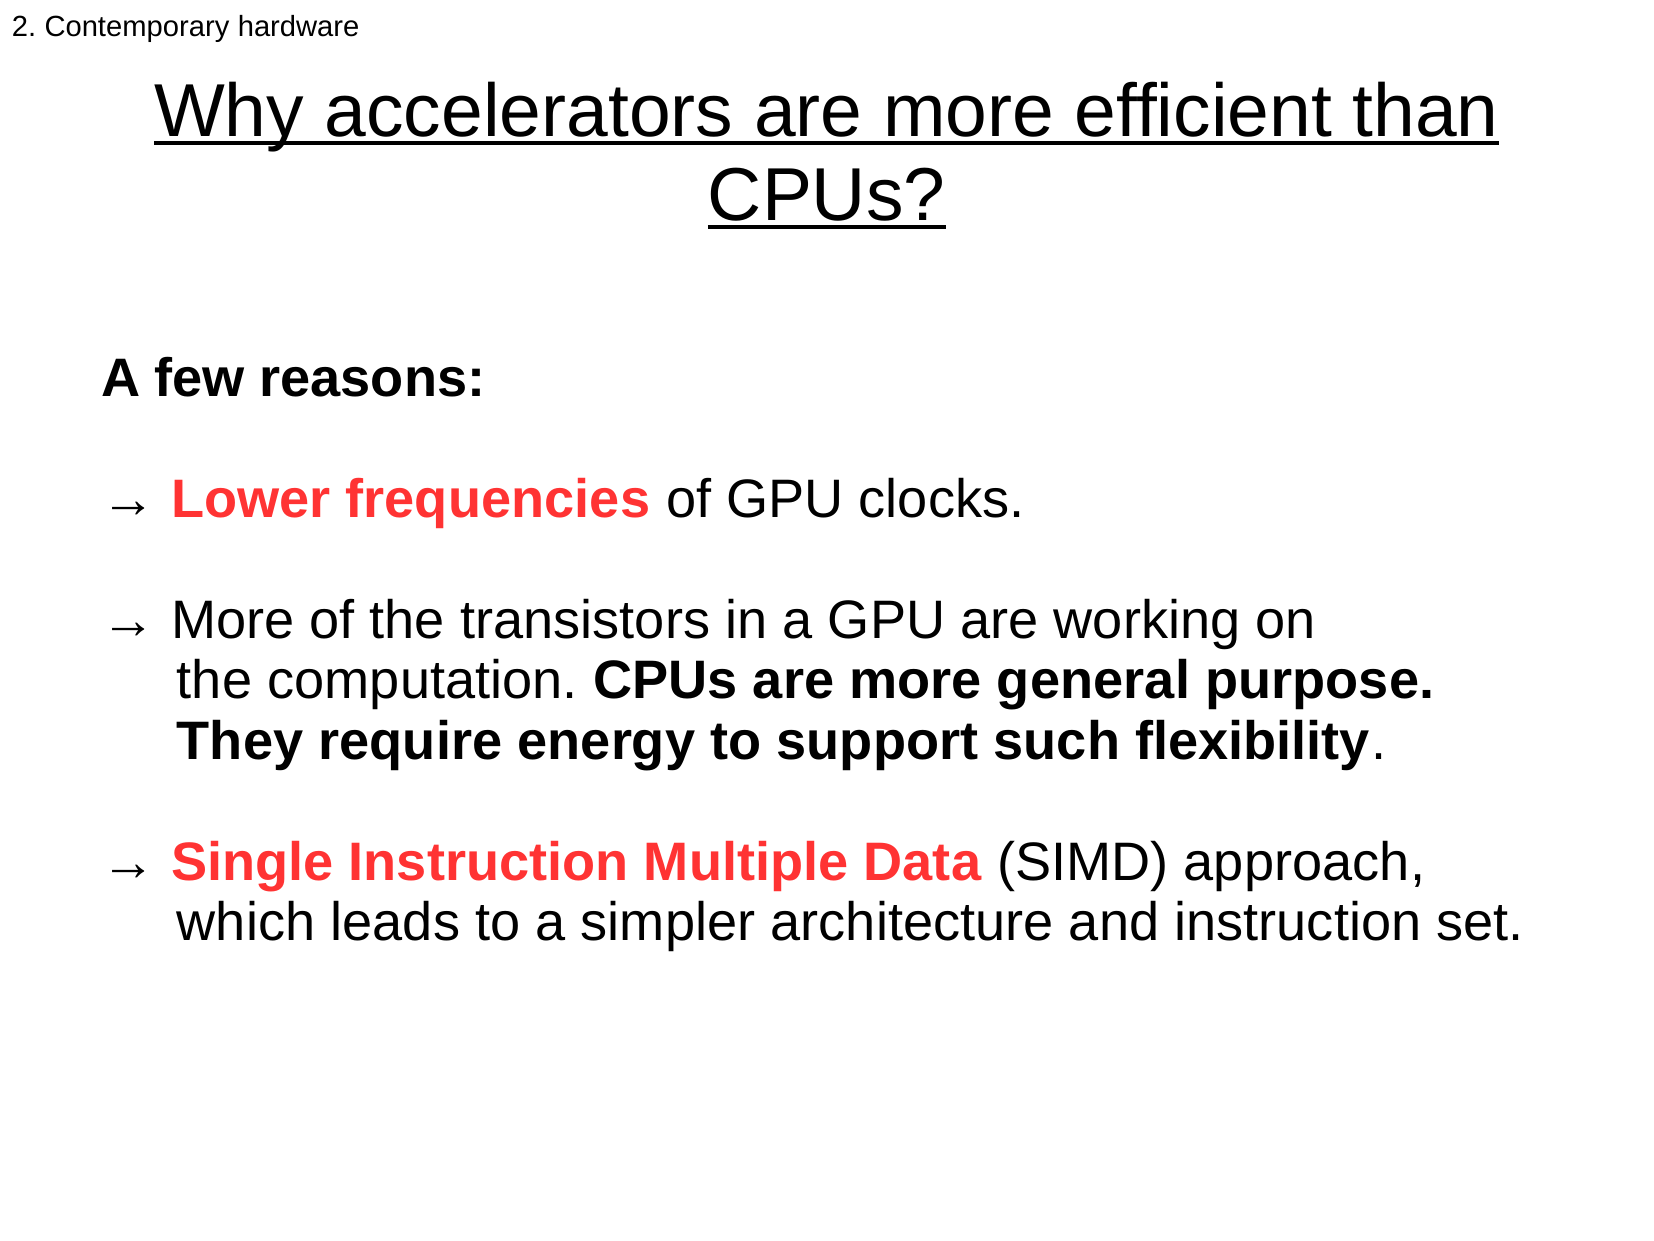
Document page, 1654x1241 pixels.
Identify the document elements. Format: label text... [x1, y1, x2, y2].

text_box 2. Contemporary hardware [11, 8, 815, 44]
subtitle A few reasons: → Lower frequencies of GPU clocks. → More of the transistors in a GPU are working on the computation. CPUs are more general purpose. They require energy to support such flexibility. → Single Instruction Multiple Data (SIMD) approach, which leads to a simpler architecture and instruction set. [82, 290, 1538, 1010]
title Why accelerators are more efficient than CPUs? [35, 49, 1619, 257]
